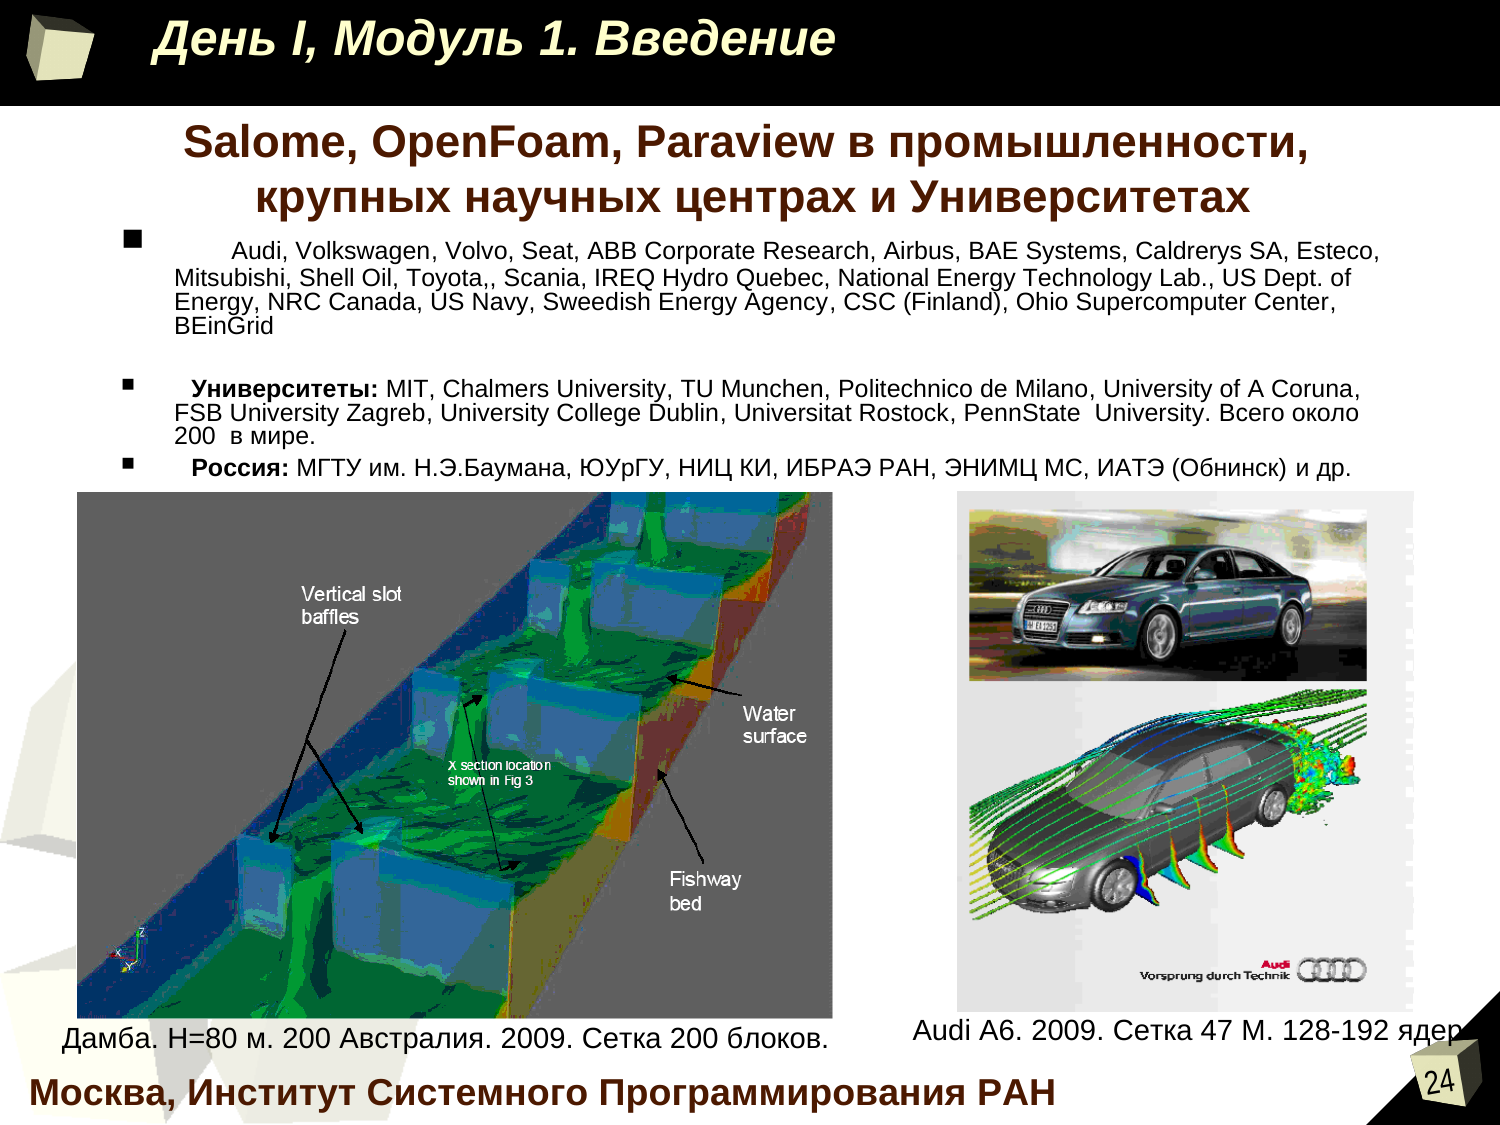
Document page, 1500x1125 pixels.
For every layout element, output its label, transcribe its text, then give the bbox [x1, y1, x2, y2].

picture [0, 491, 833, 1125]
picture [423, 1088, 433, 1102]
text_box Audi A6. 2009. Сетка 47 M. 128-192 ядер. [897, 999, 1500, 1055]
picture [957, 491, 1414, 999]
list Audi, Volkswagen, Volvo, Seat, ABB Corporate Research, Airbus, BAE Systems, Caldrerys SA, Esteco, Mitsubishi, Shell Oil, Toyota,, Scania, IREQ Hydro Quebec, National Energy Technology Lab., US Dept. of Energy, NRC Canada, US Navy, Sweedish Energy Agency, CSC (Finland), Ohio Supercomputer Center, BEinGrid Университеты: MIT, Chalmers University, TU Munchen, Politechnico de Milano, University of A Coruna, FSB University Zagreb, University College Dublin, Universitat Rostock, PennState University. Всего около 200 в мире. Россия: МГТУ им. Н.Э.Баумана, ЮУрГУ, НИЦ КИ, ИБРАЭ РАН, ЭНИМЦ МС, ИАТЭ (Обнинск) и др. [88, 230, 1400, 504]
text_box Дамба. H=80 м. 200 Австралия. 2009. Сетка 200 блоков. [47, 1011, 892, 1062]
text_box Salome, OpenFoam, Paraview в промышленности, крупных научных центрах и Университетах [5, 104, 1500, 230]
